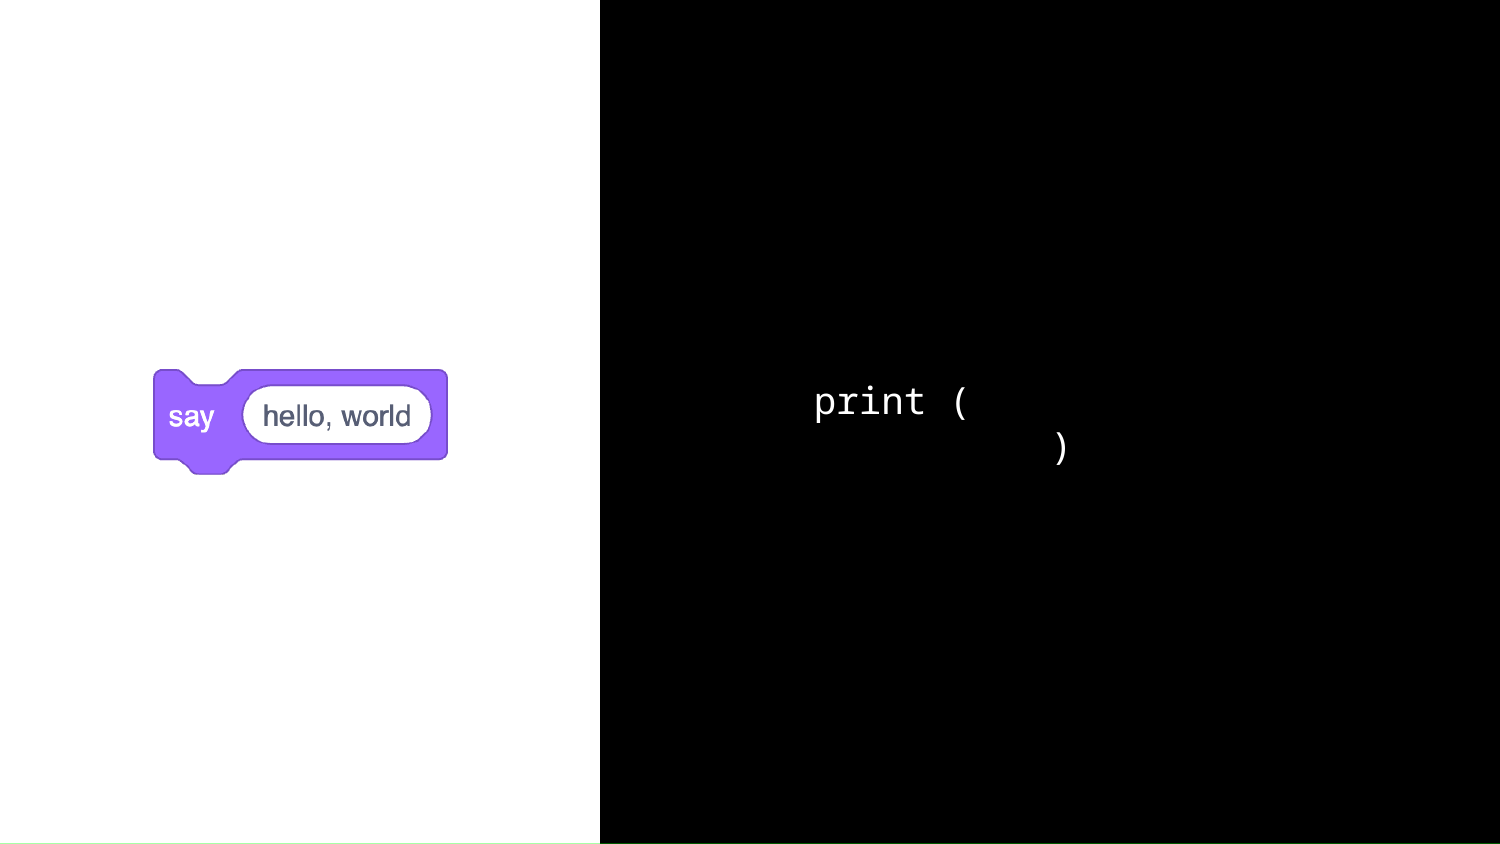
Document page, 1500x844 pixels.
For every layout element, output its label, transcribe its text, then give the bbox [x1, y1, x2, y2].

text_box printf("hello, world\n"); [774, 321, 1326, 523]
picture [150, 368, 450, 476]
text_box [0, 0, 1500, 844]
